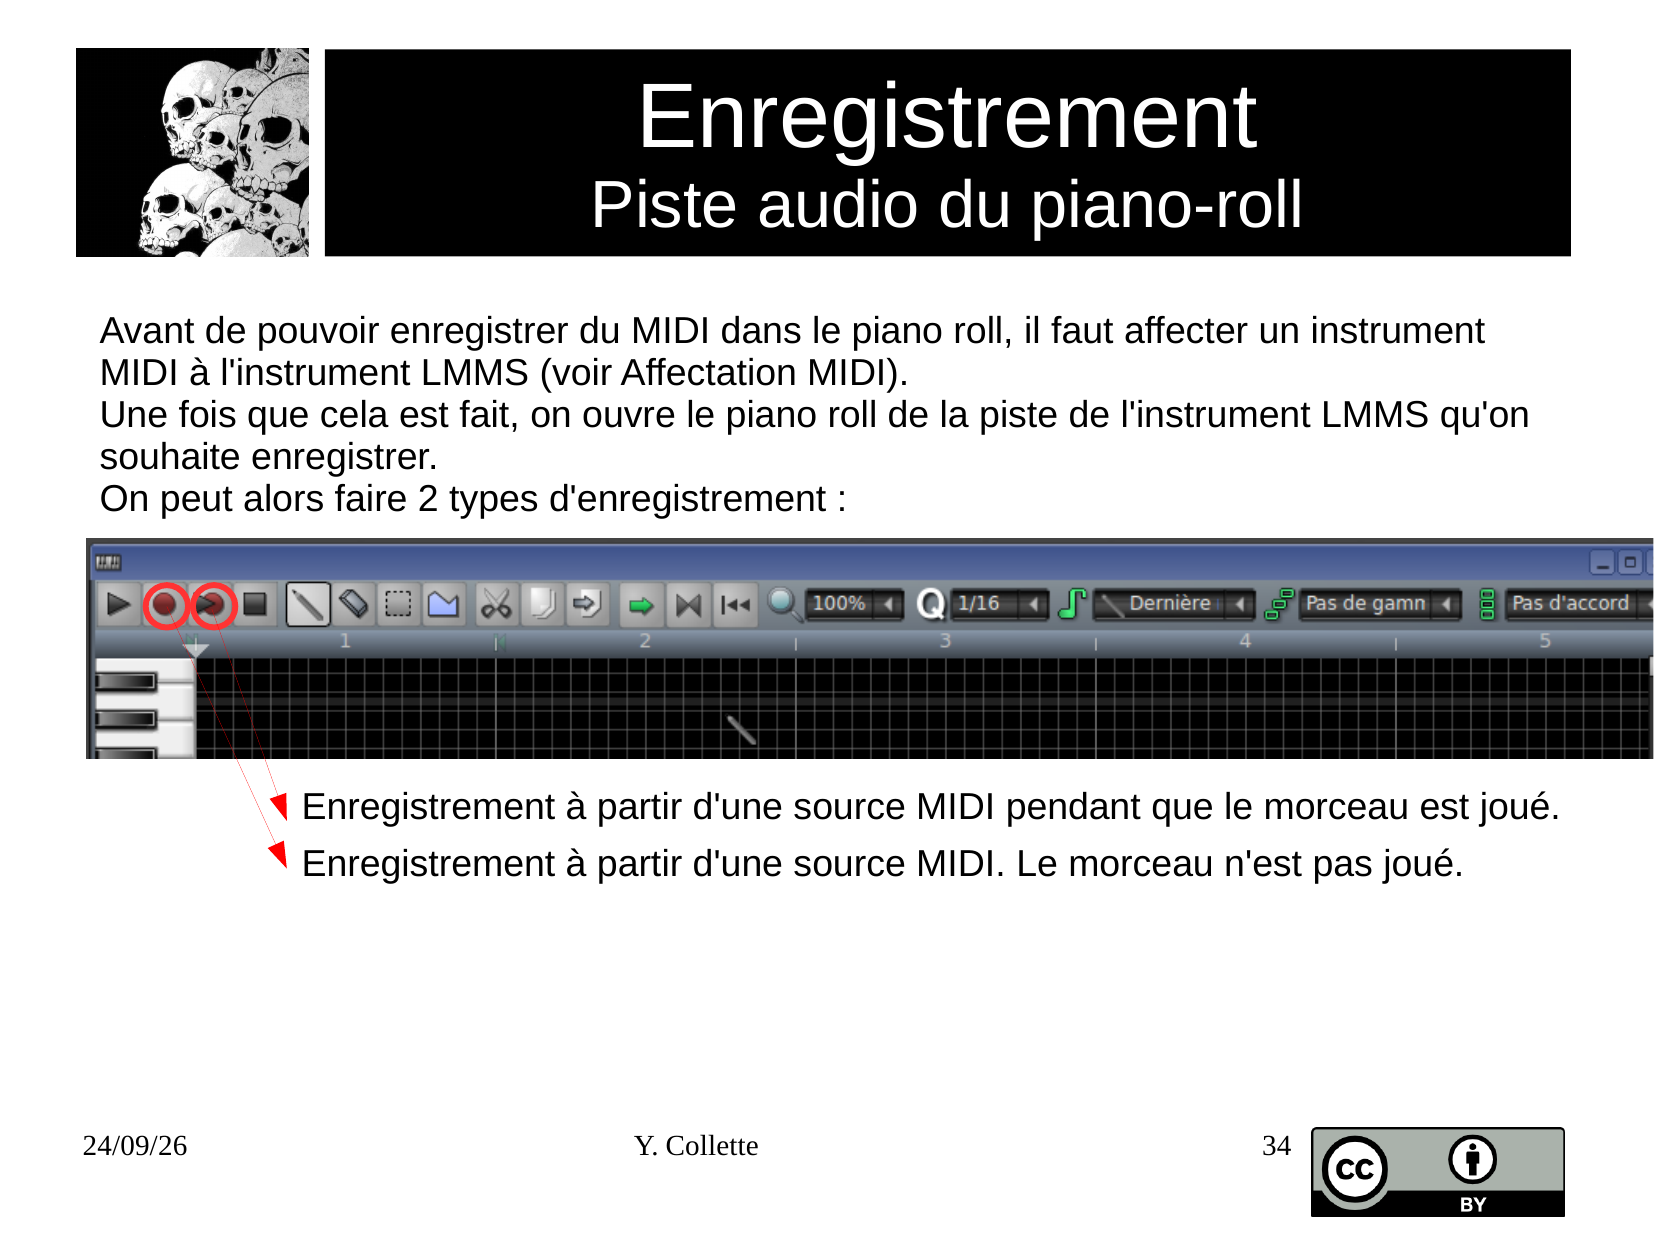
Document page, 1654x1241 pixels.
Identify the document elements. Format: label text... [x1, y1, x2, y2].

picture [76, 48, 309, 257]
picture [149, 589, 185, 624]
picture [86, 538, 1654, 759]
picture [1311, 1127, 1565, 1217]
text_box Avant de pouvoir enregistrer du MIDI dans le piano roll, il faut affecter un instrument MIDI à l'instrument LMMS (voir Affectation MIDI). Une fois que cela est fait, on ouvre le piano roll de la piste de l'instrument LMMS qu'on souhaite enregistrer. On peut alors faire 2 types d'enregistrement : [84, 301, 1571, 527]
picture [196, 589, 232, 624]
picture [178, 614, 264, 759]
text_box Enregistrement à partir d'une source MIDI pendant que le morceau est joué. [286, 778, 1588, 836]
text_box Enregistrement à partir d'une source MIDI. Le morceau n'est pas joué. [286, 835, 1486, 893]
title Enregistrement Piste audio du piano-roll [324, 49, 1571, 257]
